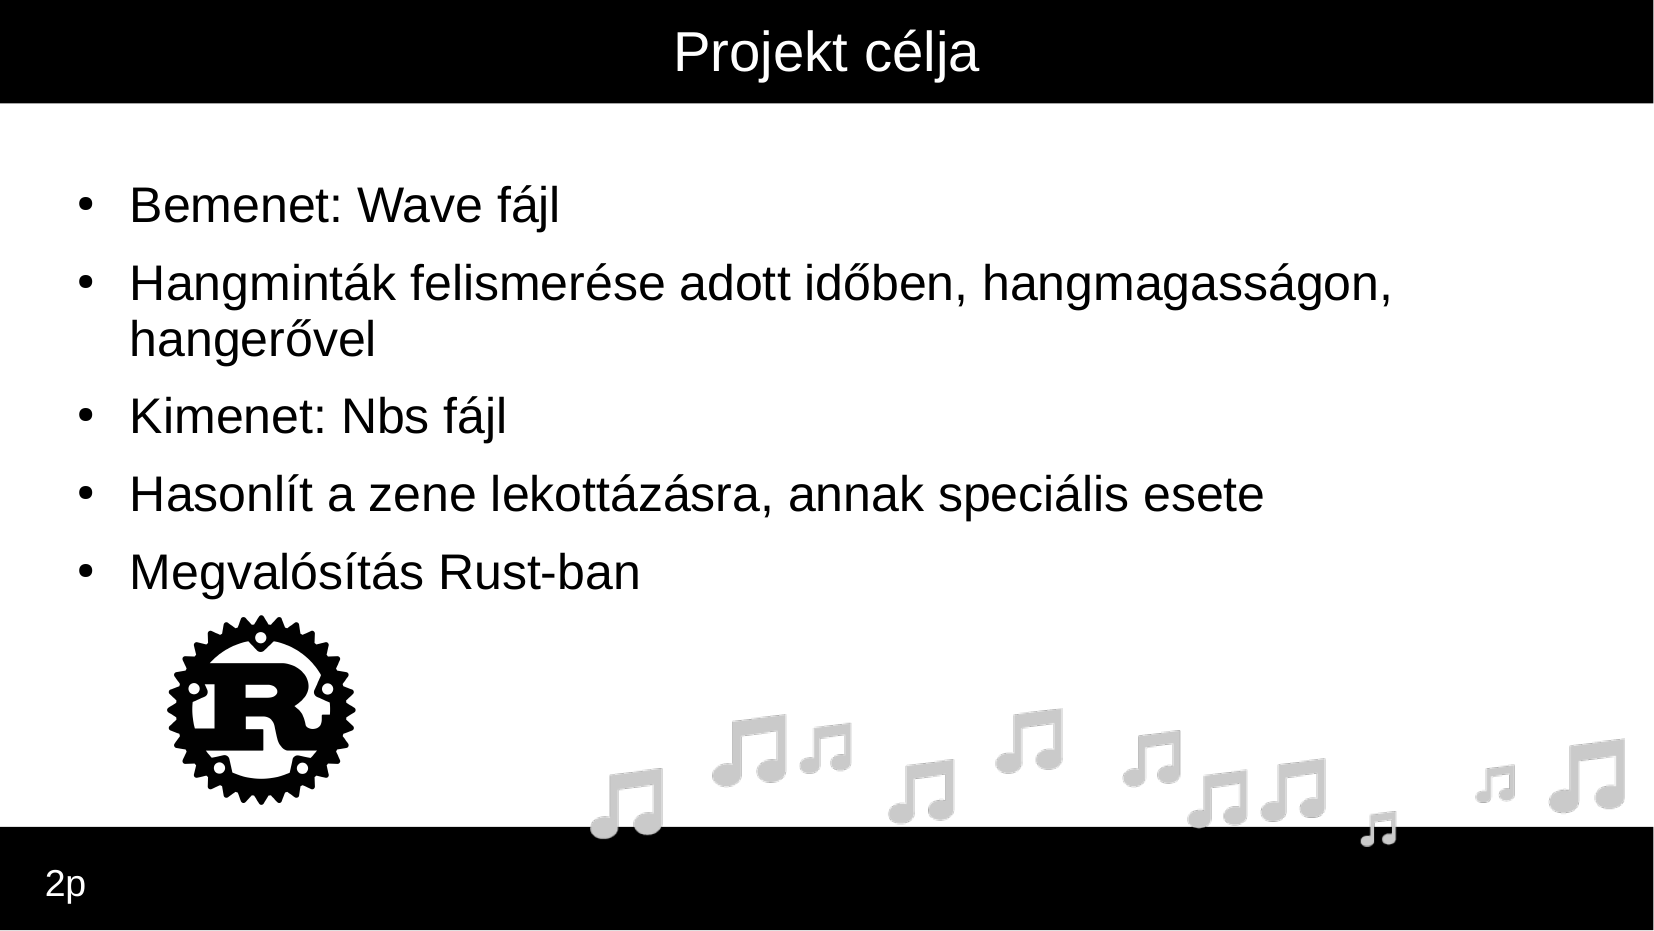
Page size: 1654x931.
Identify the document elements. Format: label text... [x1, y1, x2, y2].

title Projekt célja [59, 6, 1595, 98]
picture [165, 614, 356, 806]
text_box 2p [30, 855, 106, 912]
list Bemenet: Wave fájl Hangminták felismerése adott időben, hangmagasságon, hangerővel Kimenet: Nbs fájl Hasonlít a zene lekottázásra, annak speciális esete Megvalósítás Rust-ban [59, 177, 1595, 768]
